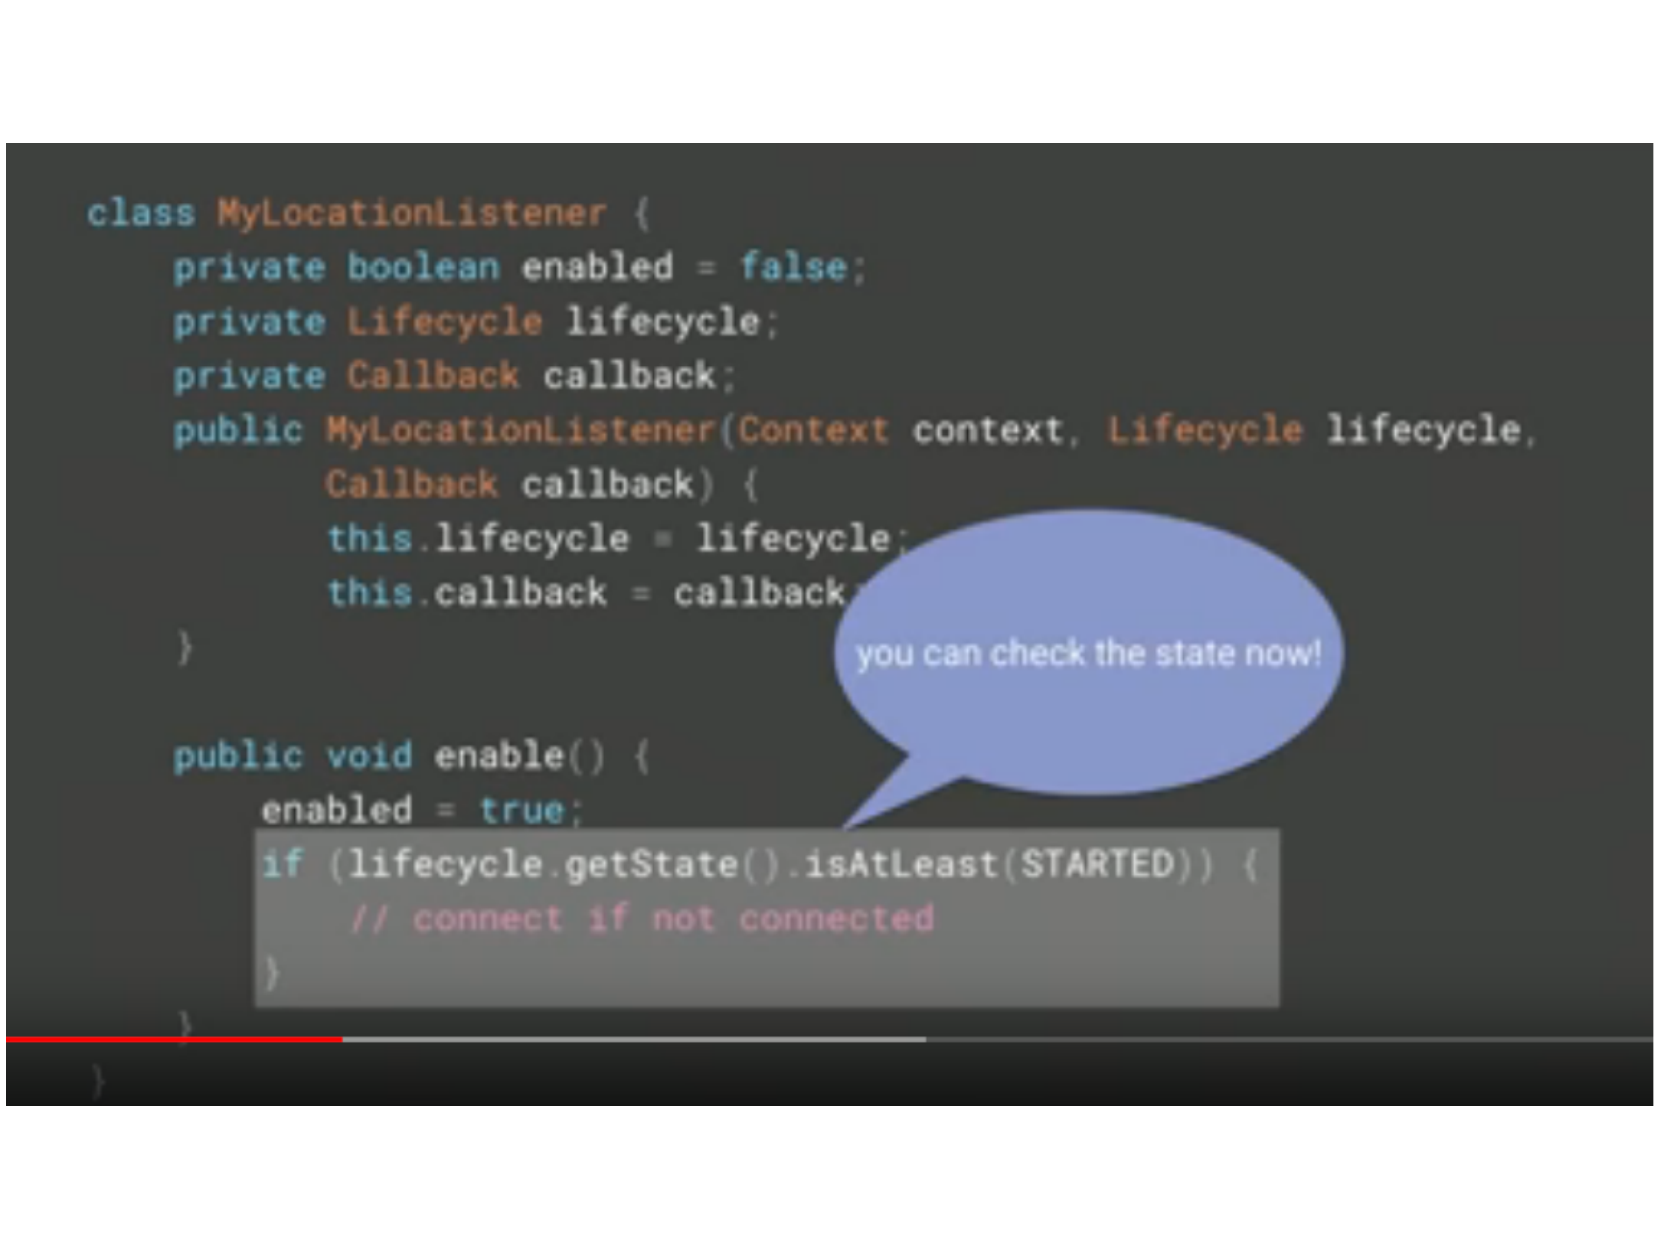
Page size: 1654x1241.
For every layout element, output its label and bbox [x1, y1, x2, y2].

picture [6, 143, 1654, 1106]
